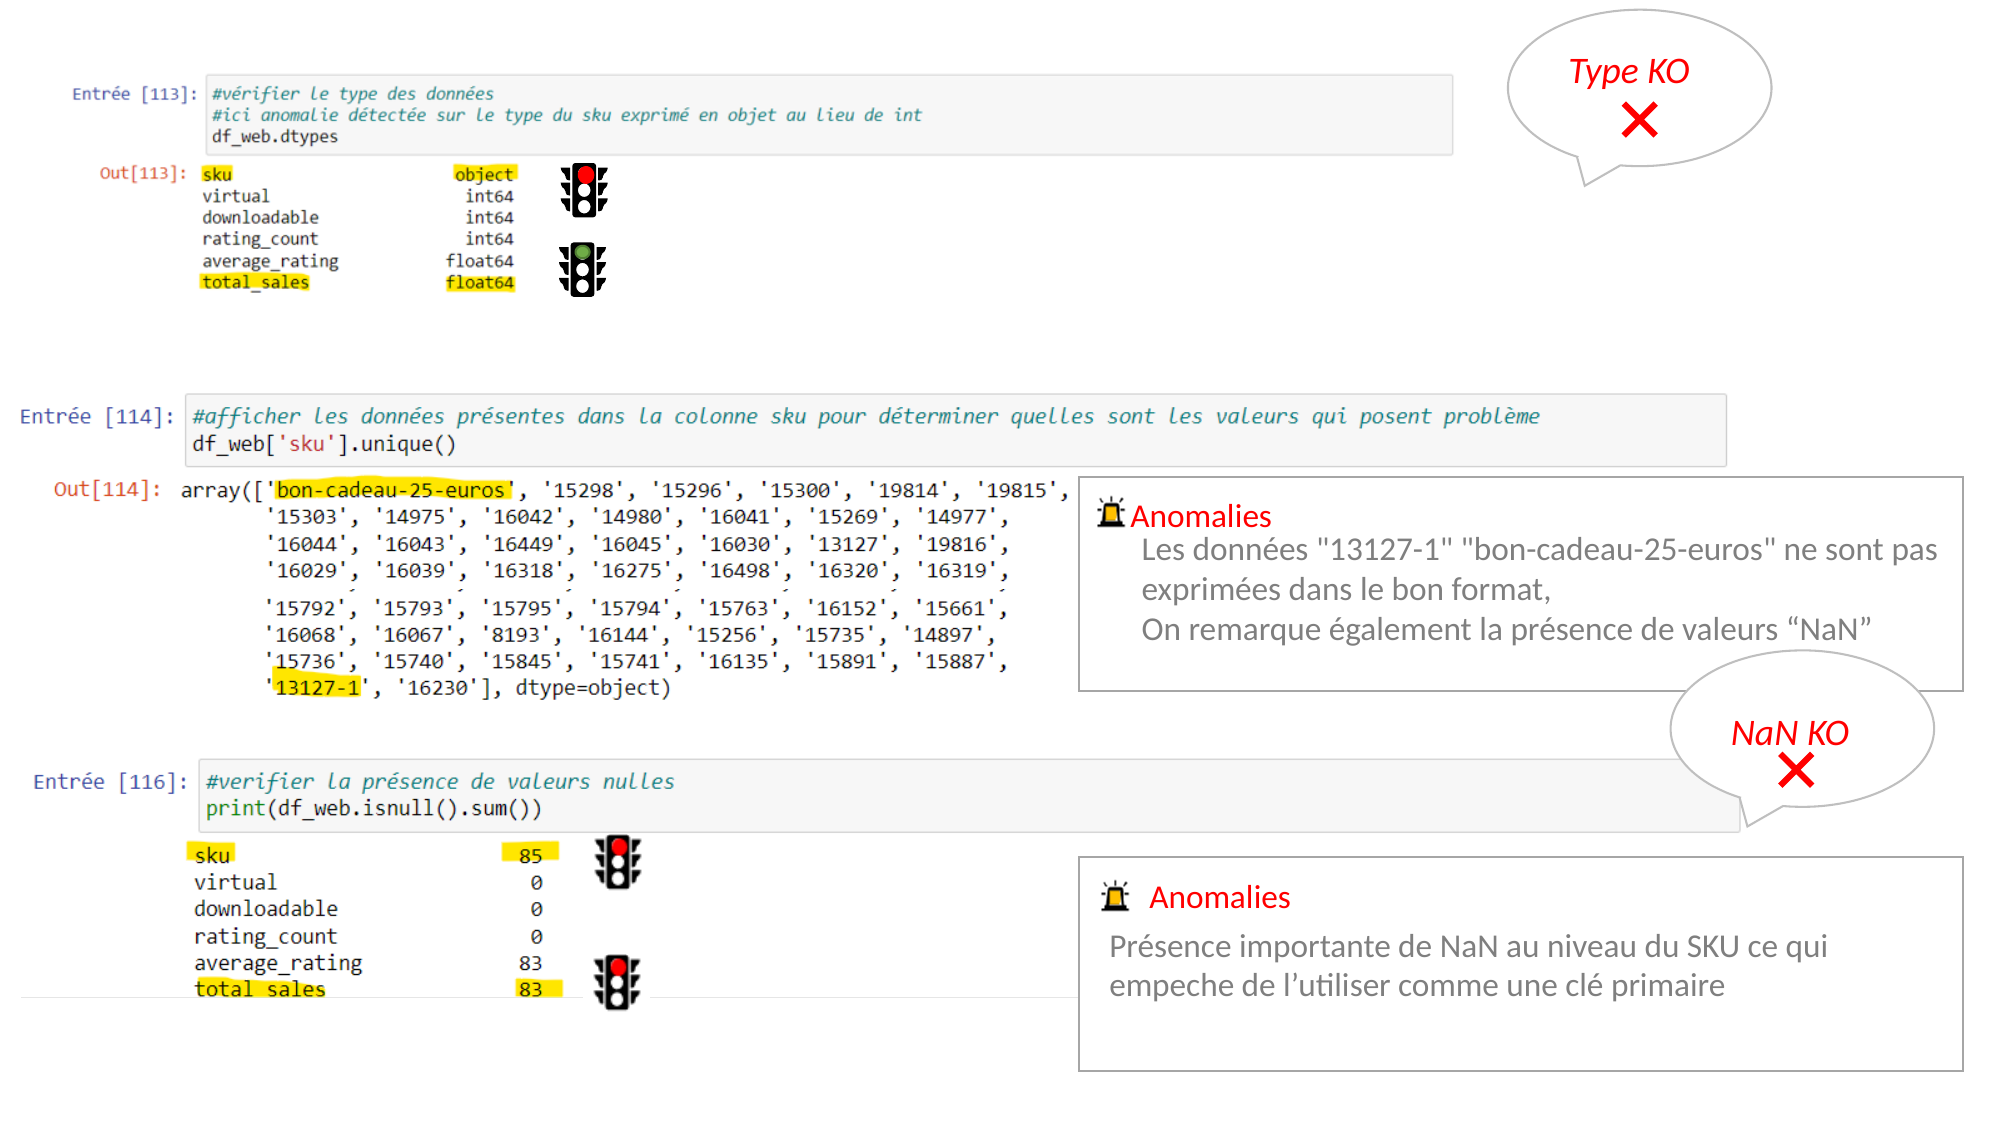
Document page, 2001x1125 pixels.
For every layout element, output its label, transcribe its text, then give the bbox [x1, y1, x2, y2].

picture [1771, 744, 1822, 795]
text_box [577, 166, 595, 184]
picture [1094, 873, 1134, 916]
text_box Anomalies [1134, 868, 1380, 916]
text_box Anomalies [1115, 486, 1361, 542]
text_box NaN KO [1715, 700, 1889, 762]
text_box [1079, 857, 1963, 1071]
picture [251, 589, 1018, 710]
picture [38, 66, 1486, 307]
picture [0, 371, 1746, 585]
text_box [1507, 9, 1772, 186]
picture [1614, 94, 1665, 145]
text_box [1079, 477, 1963, 827]
text_box Les données "13127-1" "bon-cadeau-25-euros" ne sont pas exprimées dans le bon format, On remarque également la présence de valeurs “NaN” [1126, 519, 1997, 656]
text_box Présence importante de NaN au niveau du SKU ce qui empeche de l’utiliser comme une clé primaire [1094, 916, 1964, 1013]
text_box [575, 245, 590, 259]
text_box Type KO [1553, 38, 1727, 100]
picture [1090, 489, 1115, 535]
picture [21, 755, 1772, 1013]
